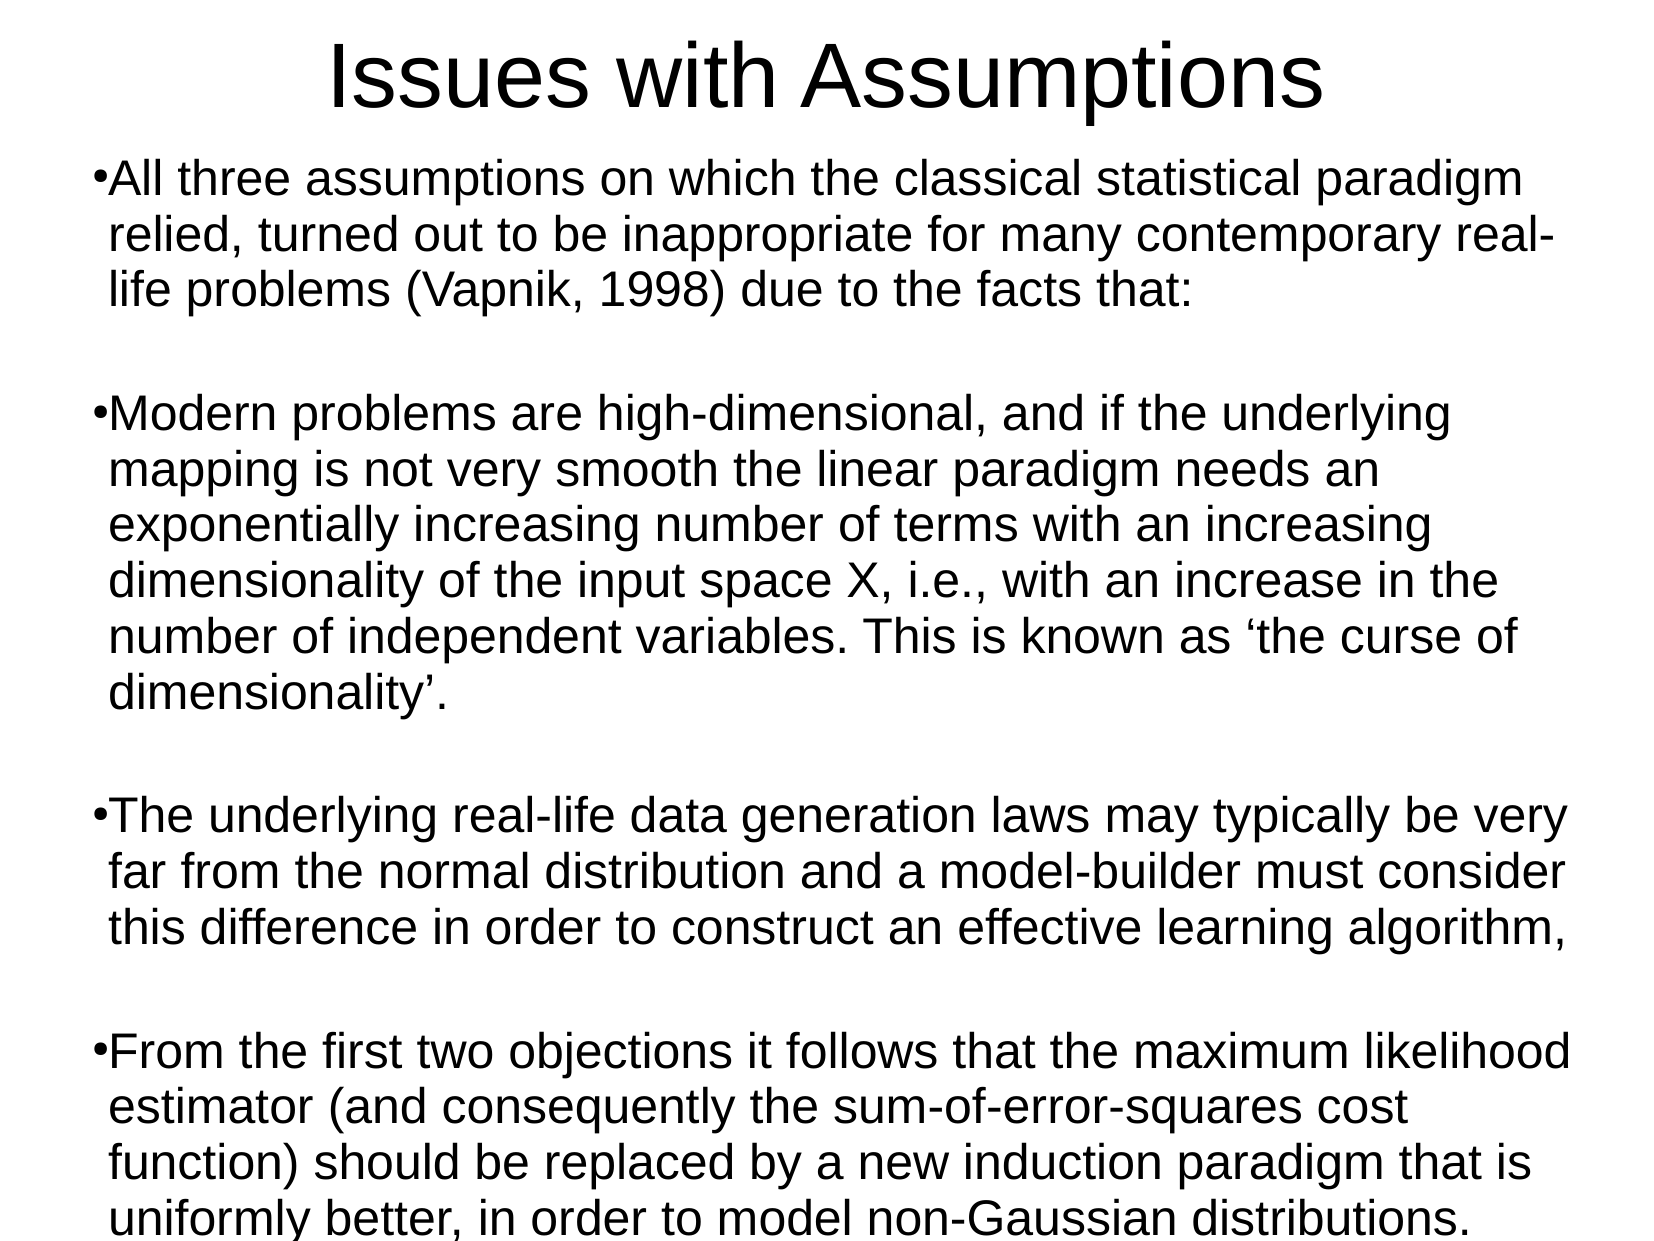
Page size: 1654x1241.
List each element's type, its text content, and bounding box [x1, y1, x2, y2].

title Issues with Assumptions [82, 0, 1571, 180]
list All three assumptions on which the classical statistical paradigm relied, turned out to be inappropriate for many contemporary real- life problems (Vapnik, 1998) due to the facts that: Modern problems are high-dimensional, and if the underlying mapping is not very smooth the linear paradigm needs an exponentially increasing number of terms with an increasing dimensionality of the input space X, i.e., with an increase in the number of independent variables. This is known as ‘the curse of dimensionality’. The underlying real-life data generation laws may typically be very far from the normal distribution and a model-builder must consider this difference in order to construct an effective learning algorithm, From the first two objections it follows that the maximum likelihood estimator (and consequently the sum-of-error-squares cost function) should be replaced by a new induction paradigm that is uniformly better, in order to model non-Gaussian distributions. [86, 150, 1576, 1241]
